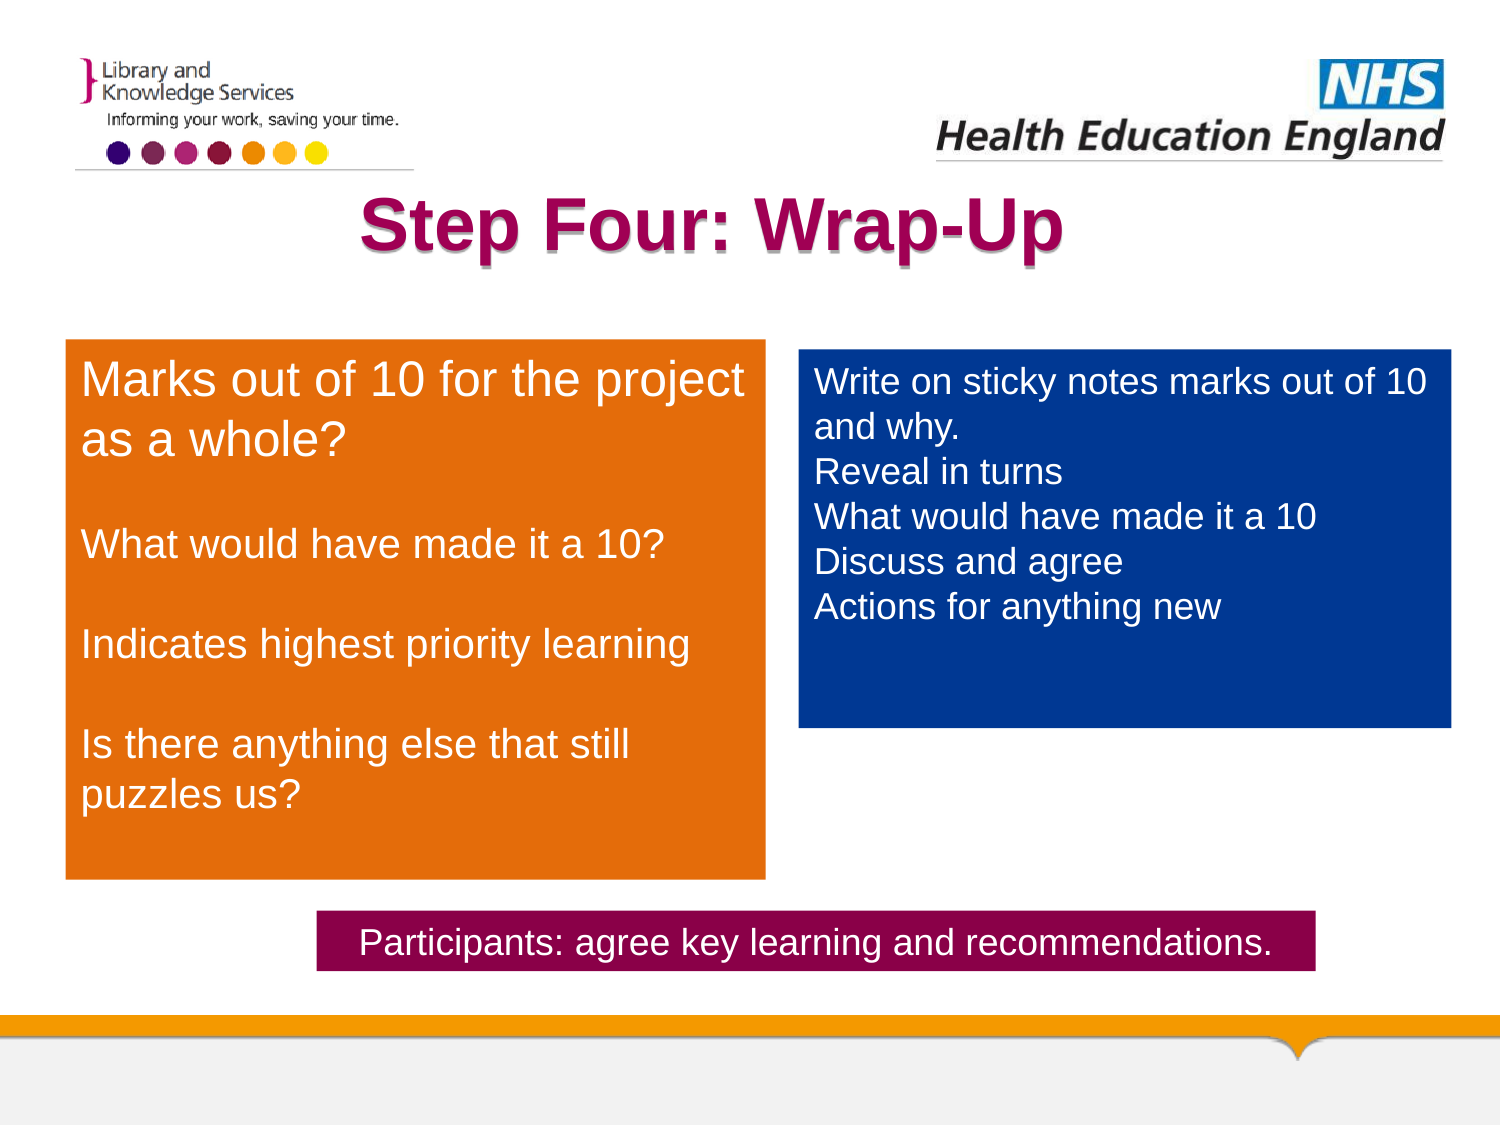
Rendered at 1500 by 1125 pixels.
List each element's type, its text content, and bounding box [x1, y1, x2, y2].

text_box Write on sticky notes marks out of 10 and why. Reveal in turns What would have made it a 10 Discuss and agree Actions for anything new [798, 349, 1452, 729]
picture [75, 54, 416, 169]
title Step Four: Wrap-Up [75, 168, 1432, 280]
text_box Participants: agree key learning and recommendations. [316, 910, 1316, 972]
text_box Marks out of 10 for the project as a whole? What would have made it a 10? Indicates highest priority learning Is there anything else that still puzzles us? [65, 339, 766, 880]
